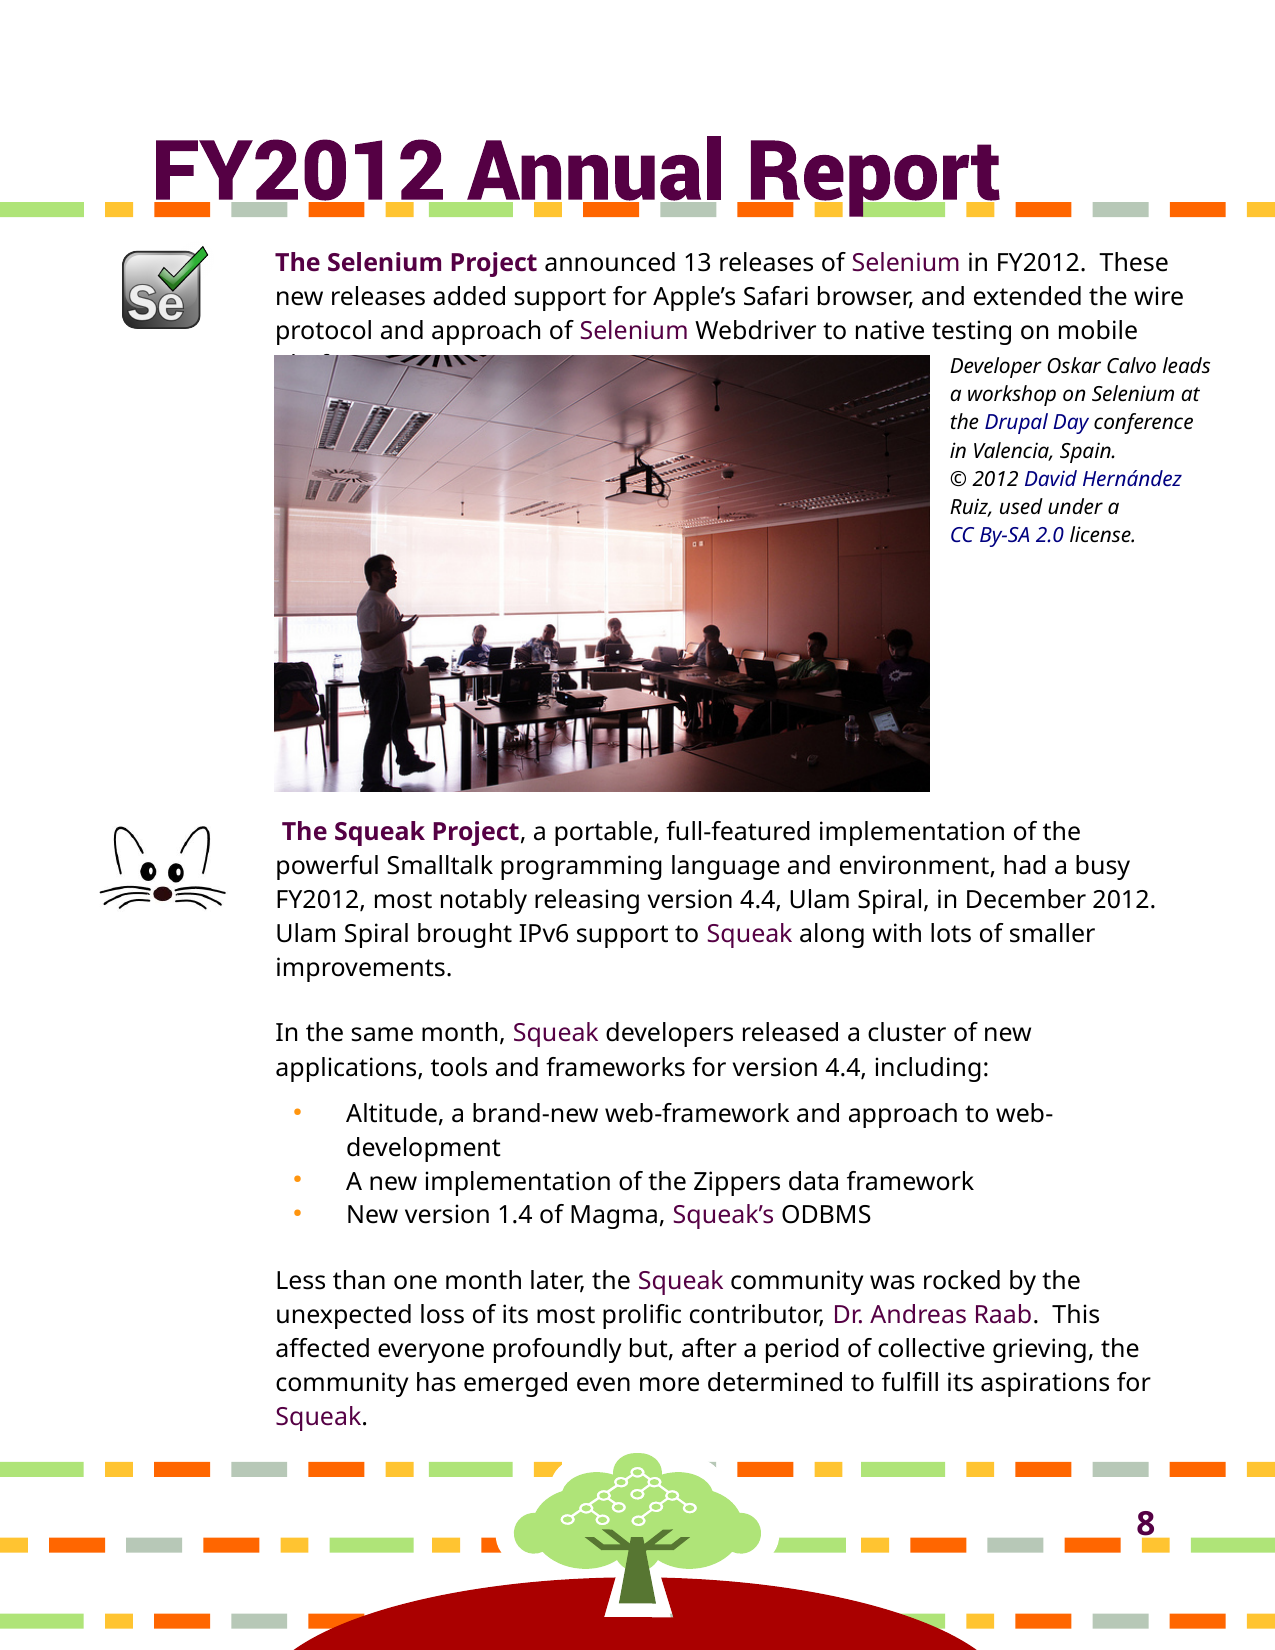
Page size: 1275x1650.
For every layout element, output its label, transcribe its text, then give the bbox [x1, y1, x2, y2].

list The Squeak Project, a portable, full-featured implementation of the powerful Smalltalk programming language and environment, had a busy FY2012, most notably releasing version 4.4, Ulam Spiral, in December 2012. Ulam Spiral brought IPv6 support to Squeak along with lots of smaller improvements. In the same month, Squeak developers released a cluster of new applications, tools and frameworks for version 4.4, including: Altitude, a brand-new web-framework and approach to web-development A new implementation of the Zippers data framework New version 1.4 of Magma, Squeak’s ODBMS Less than one month later, the Squeak community was rocked by the unexpected loss of its most prolific contributor, Dr. Andreas Raab. This affected everyone profoundly but, after a period of collective grieving, the community has emerged even more determined to fulfill its aspirations for Squeak. [275, 813, 1188, 1309]
picture [122, 238, 216, 329]
text_box Developer Oskar Calvo leads a workshop on Selenium at the Drupal Day conference in Valencia, Spain. © 2012 David Hernández Ruiz, used under a CC By-SA 2.0 license. [935, 343, 1219, 538]
list The Selenium Project announced 13 releases of Selenium in FY2012. These new releases added support for Apple’s Safari browser, and extended the wire protocol and approach of Selenium Webdriver to native testing on mobile platforms. [274, 199, 1187, 391]
picture [95, 813, 231, 919]
picture [274, 355, 930, 792]
